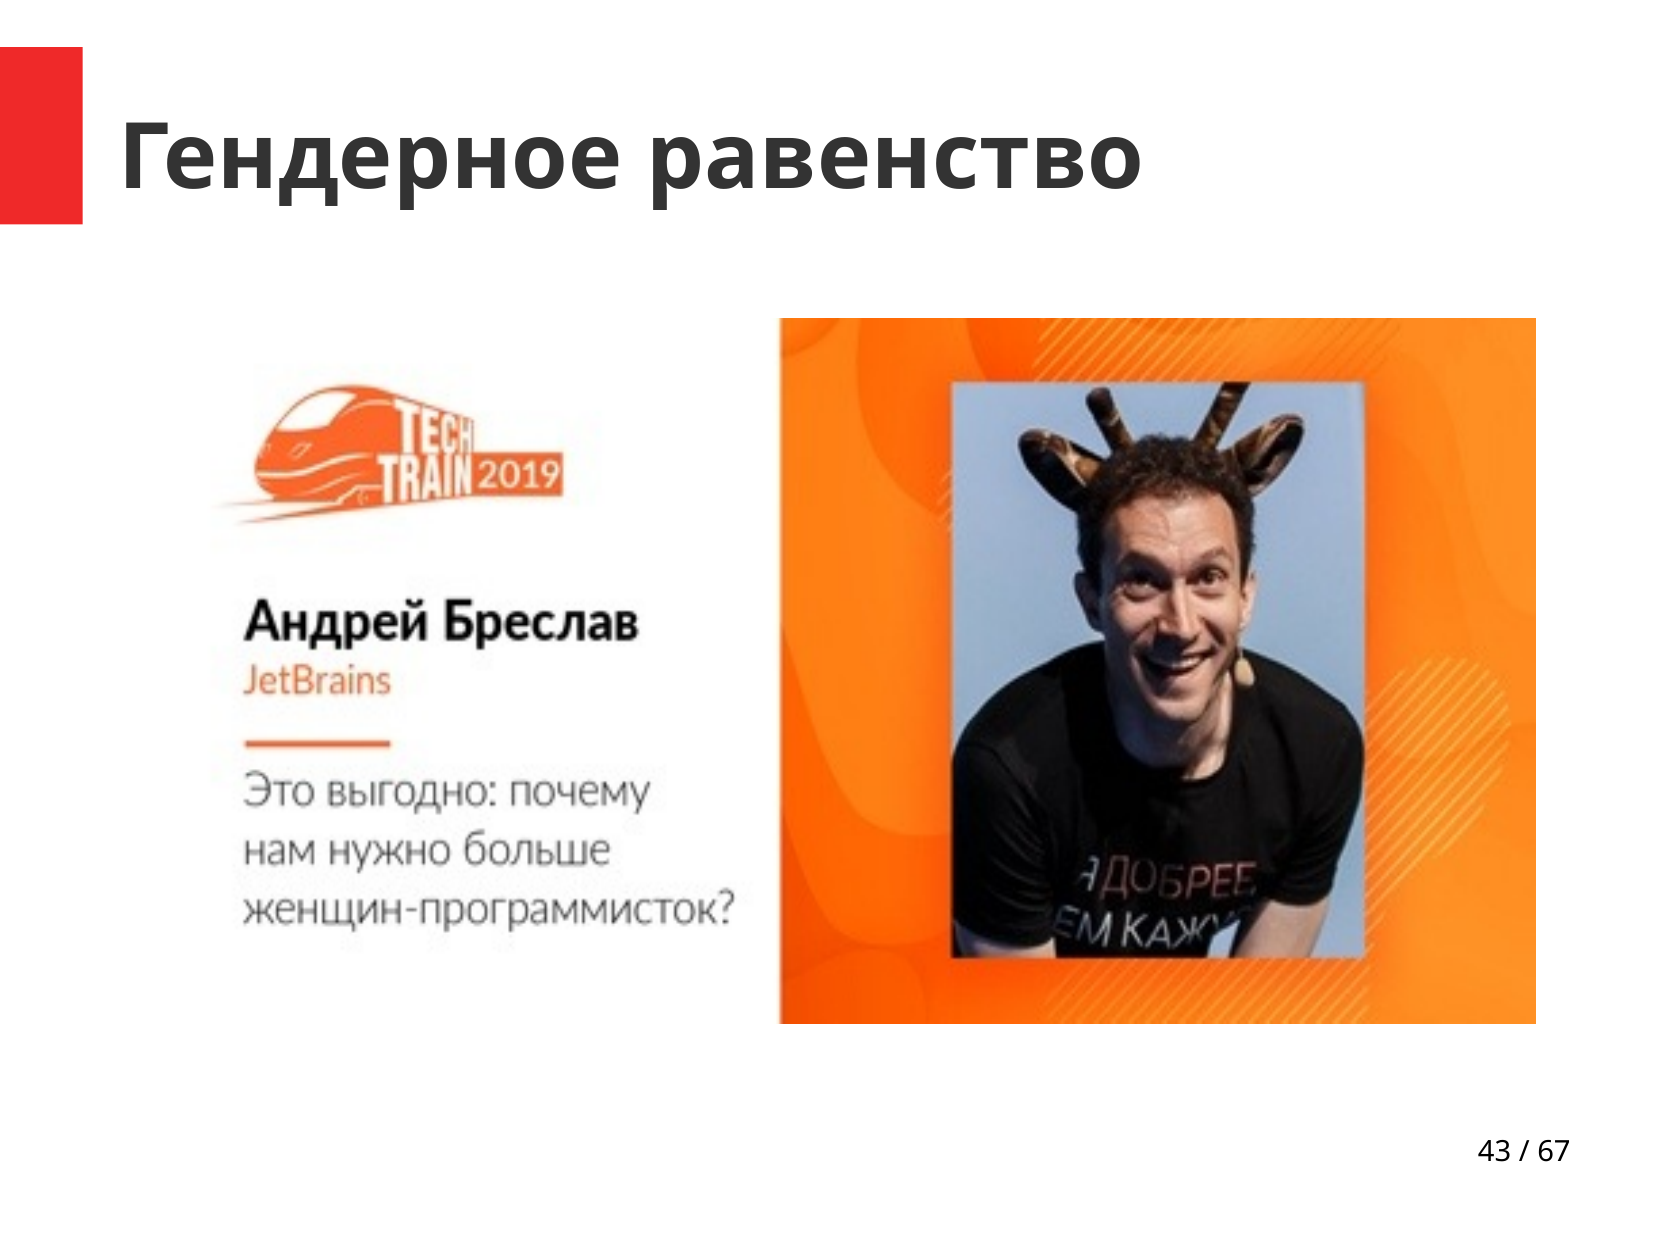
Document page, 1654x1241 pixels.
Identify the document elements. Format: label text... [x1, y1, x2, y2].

picture [82, 318, 1536, 1024]
title Гендерное равенство [118, 49, 1571, 257]
